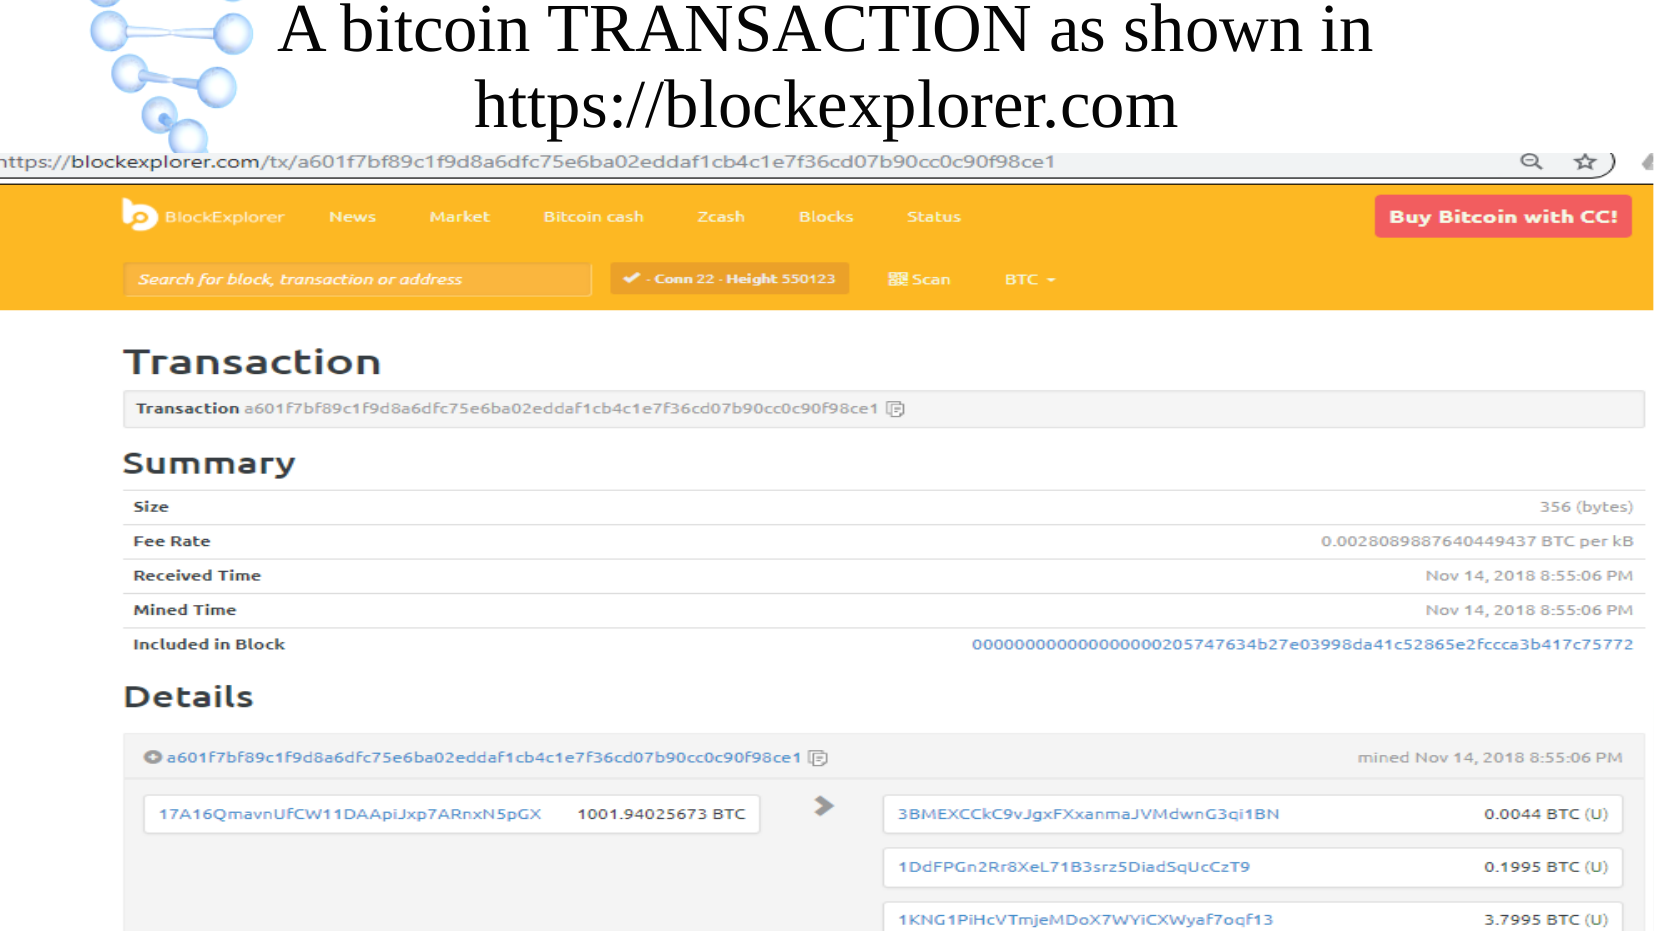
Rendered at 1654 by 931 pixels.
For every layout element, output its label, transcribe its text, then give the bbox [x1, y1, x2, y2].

picture [0, 143, 1654, 931]
title A bitcoin TRANSACTION as shown in https://blockexplorer.com [0, 0, 1654, 143]
